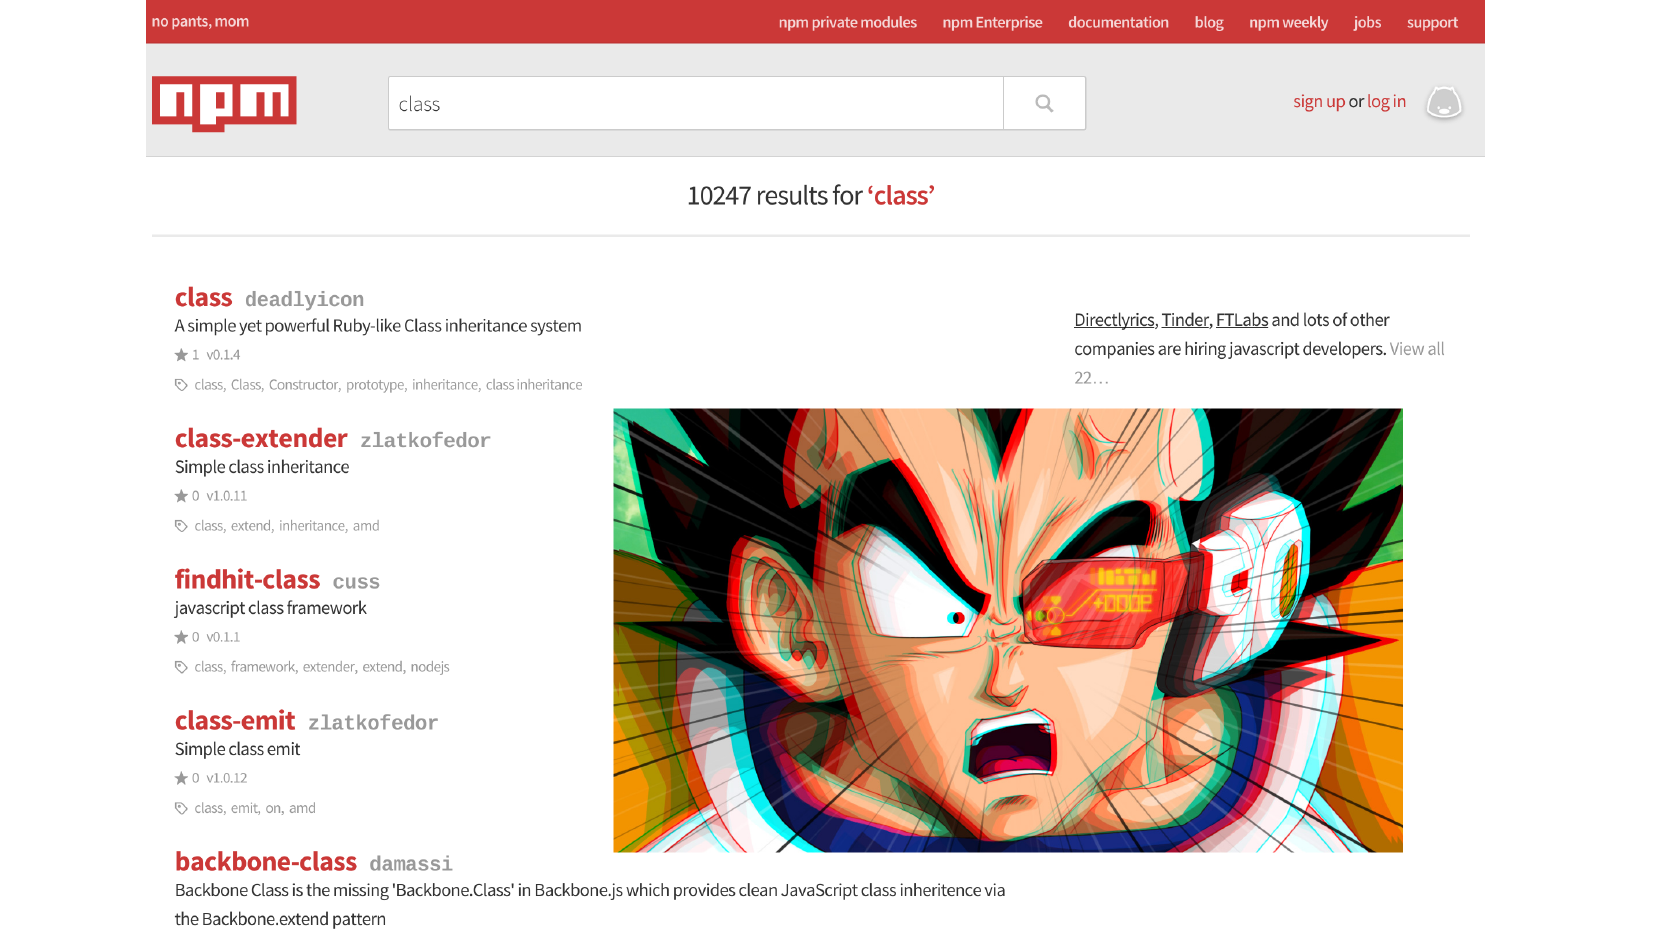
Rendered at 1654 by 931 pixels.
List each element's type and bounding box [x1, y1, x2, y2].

picture [146, 0, 1485, 931]
